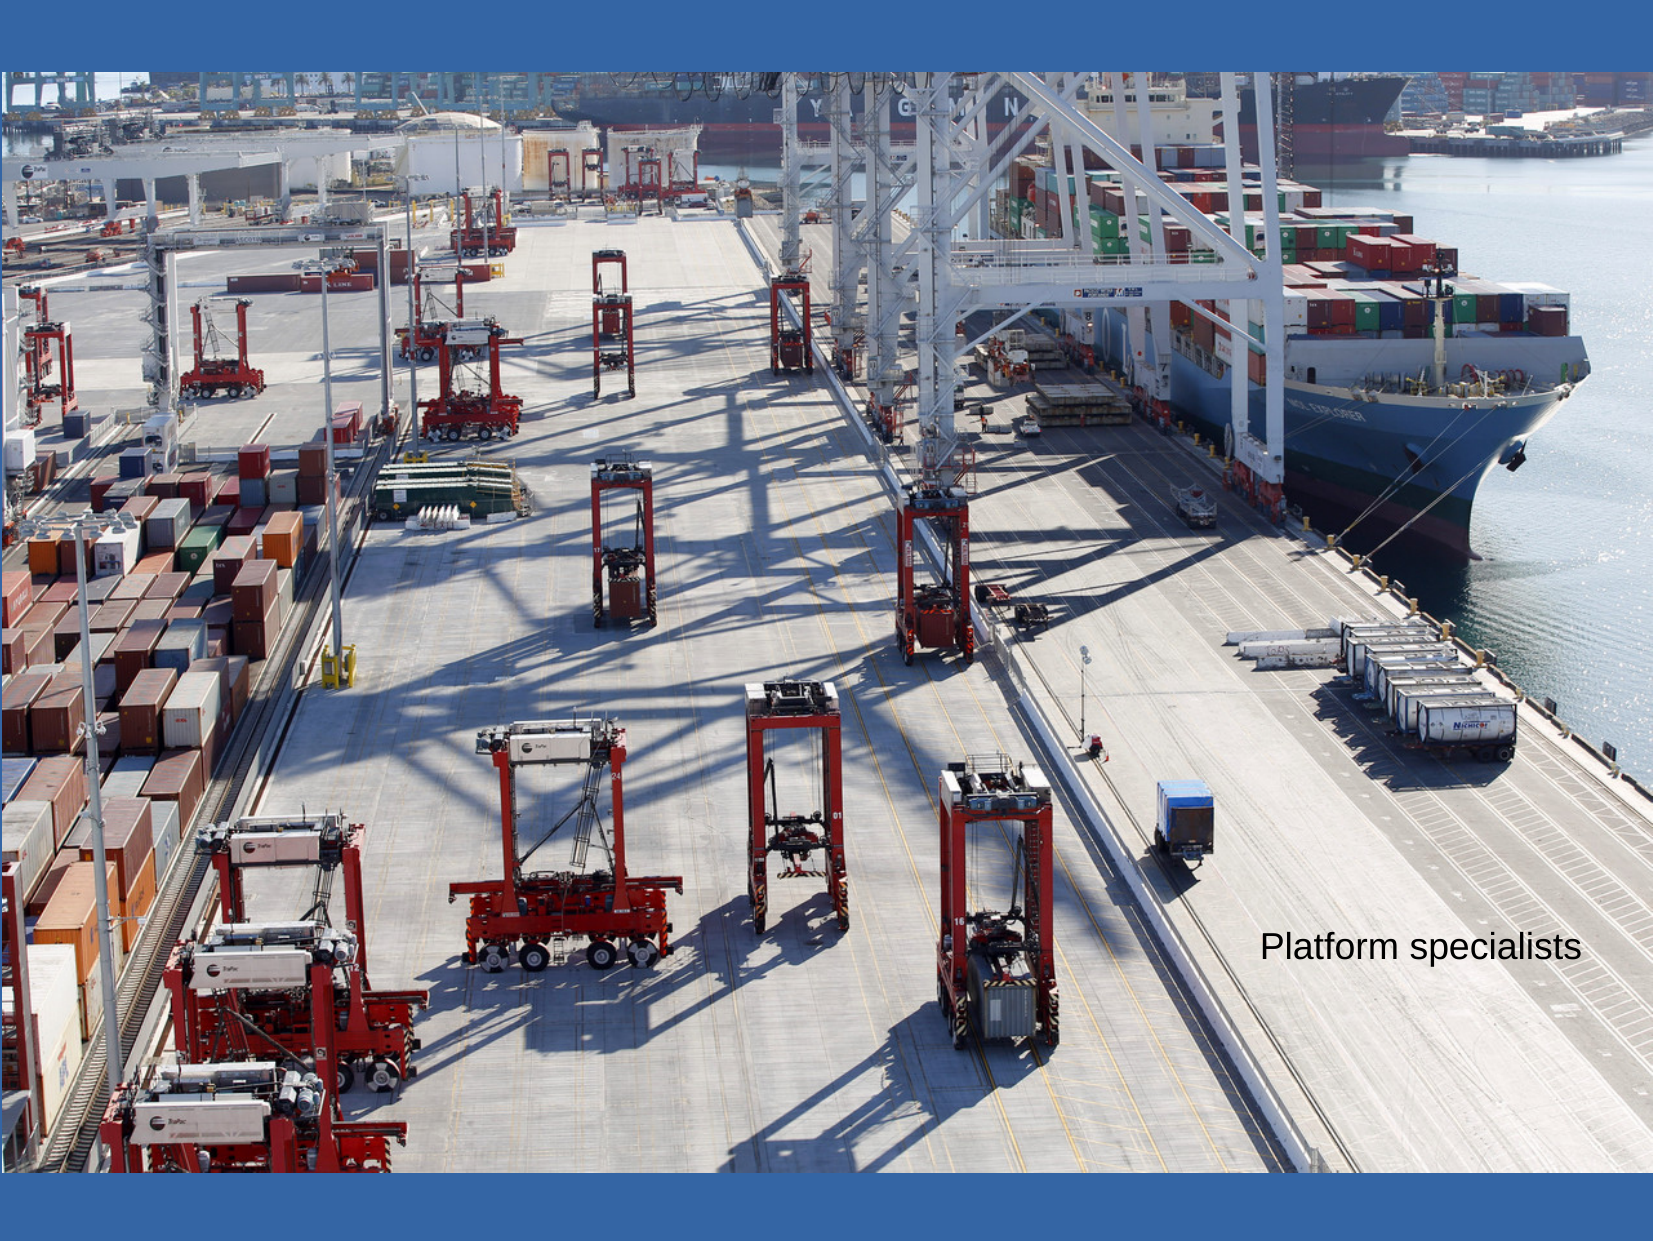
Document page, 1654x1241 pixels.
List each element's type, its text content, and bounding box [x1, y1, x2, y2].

picture [2, 72, 1653, 1173]
text_box Platform specialists [1244, 915, 1597, 972]
